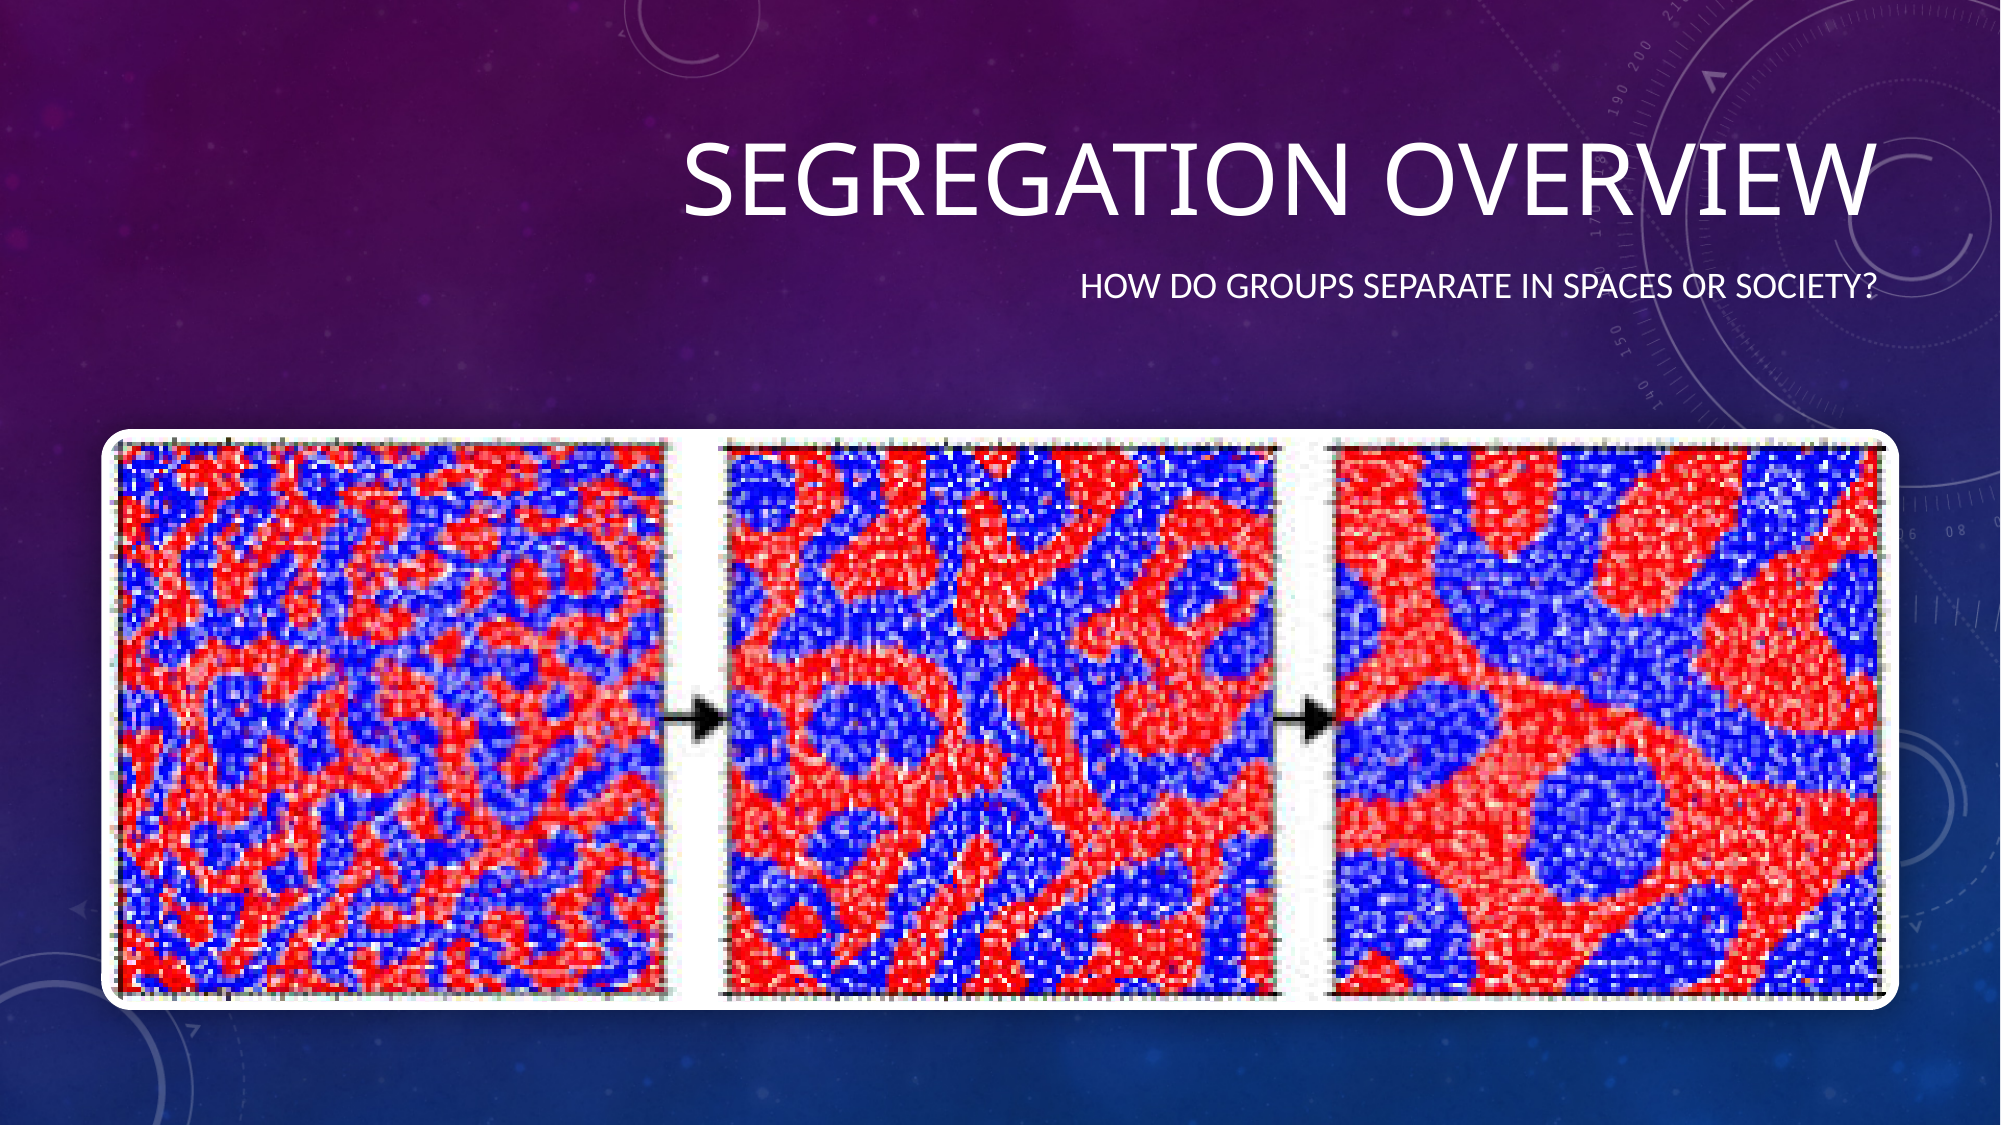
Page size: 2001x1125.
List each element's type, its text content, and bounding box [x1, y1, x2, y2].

list How do groups separate in spaces or society? [105, 254, 1895, 337]
title Segregation Overview [105, 53, 1895, 243]
picture [0, 0, 2001, 1125]
text_box [105, 433, 1896, 1006]
